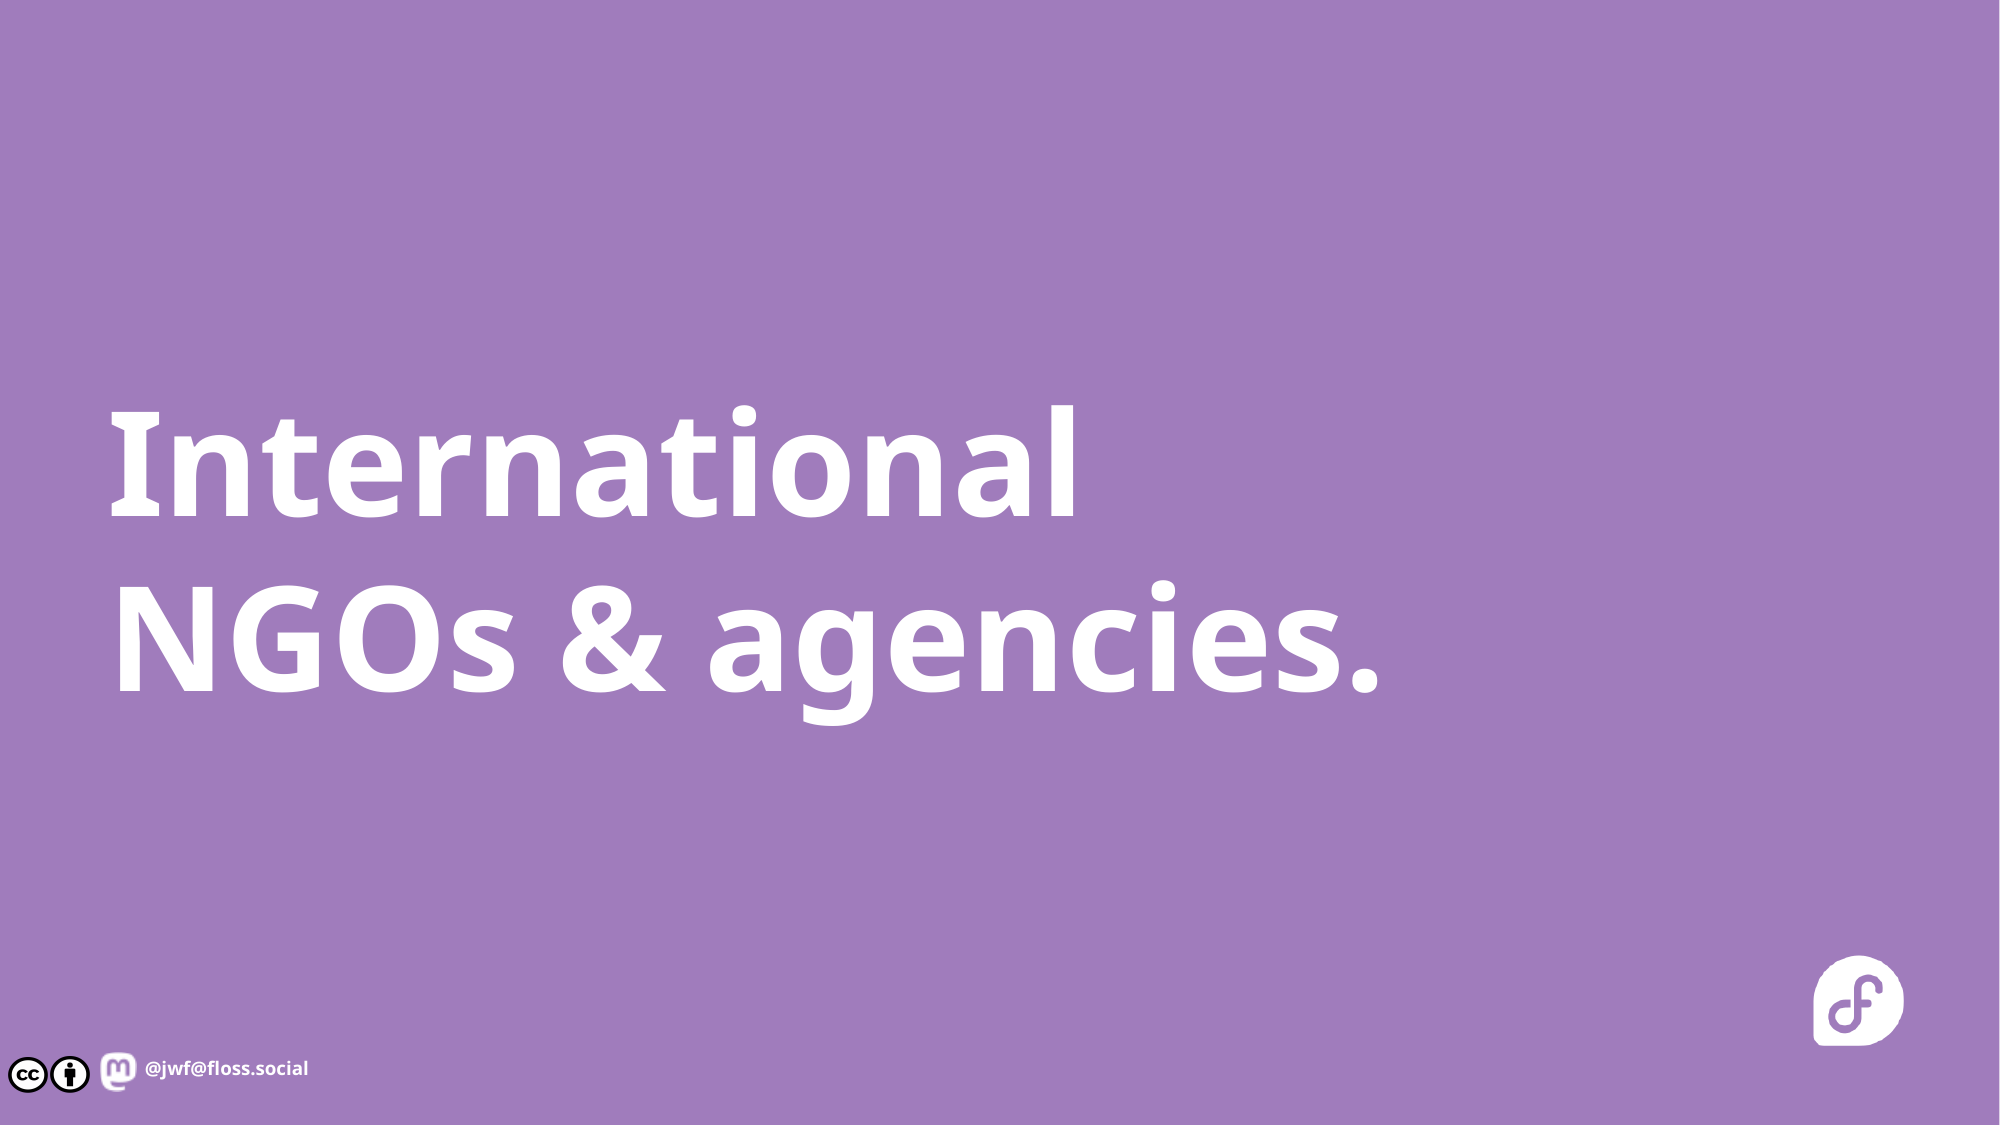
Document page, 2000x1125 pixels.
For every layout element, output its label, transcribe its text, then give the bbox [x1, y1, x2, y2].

picture [100, 1052, 137, 1092]
picture [8, 1057, 48, 1093]
picture [1813, 955, 1904, 1046]
list @jwf@floss.social [135, 1047, 319, 1084]
title International NGOs & agencies. [107, 98, 1500, 994]
picture [50, 1056, 90, 1093]
